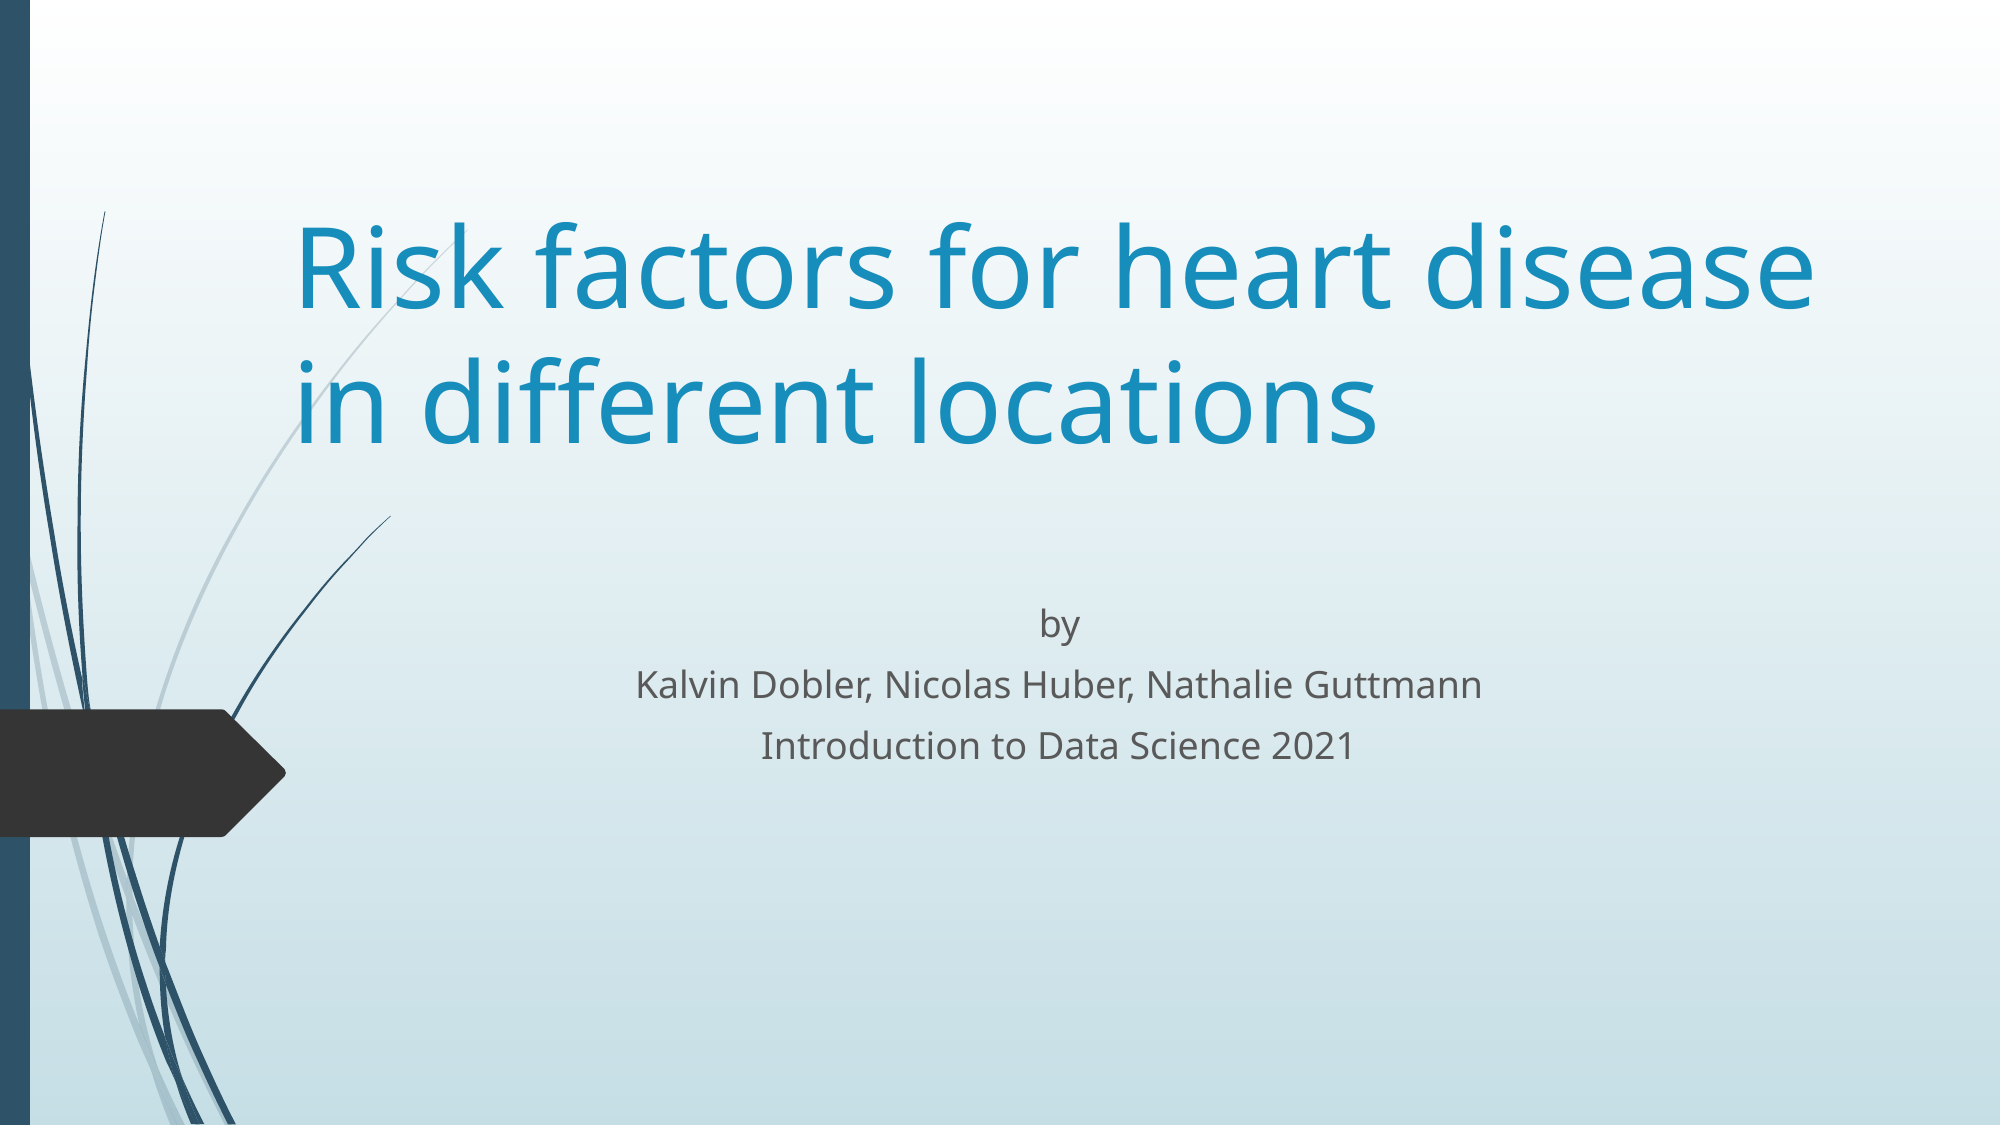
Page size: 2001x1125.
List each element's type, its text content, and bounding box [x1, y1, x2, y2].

title Risk factors for heart disease in different locations [277, 139, 1913, 475]
subtitle by Kalvin Dobler, Nicolas Huber, Nathalie Guttmann Introduction to Data Science 2021 [328, 597, 1791, 783]
